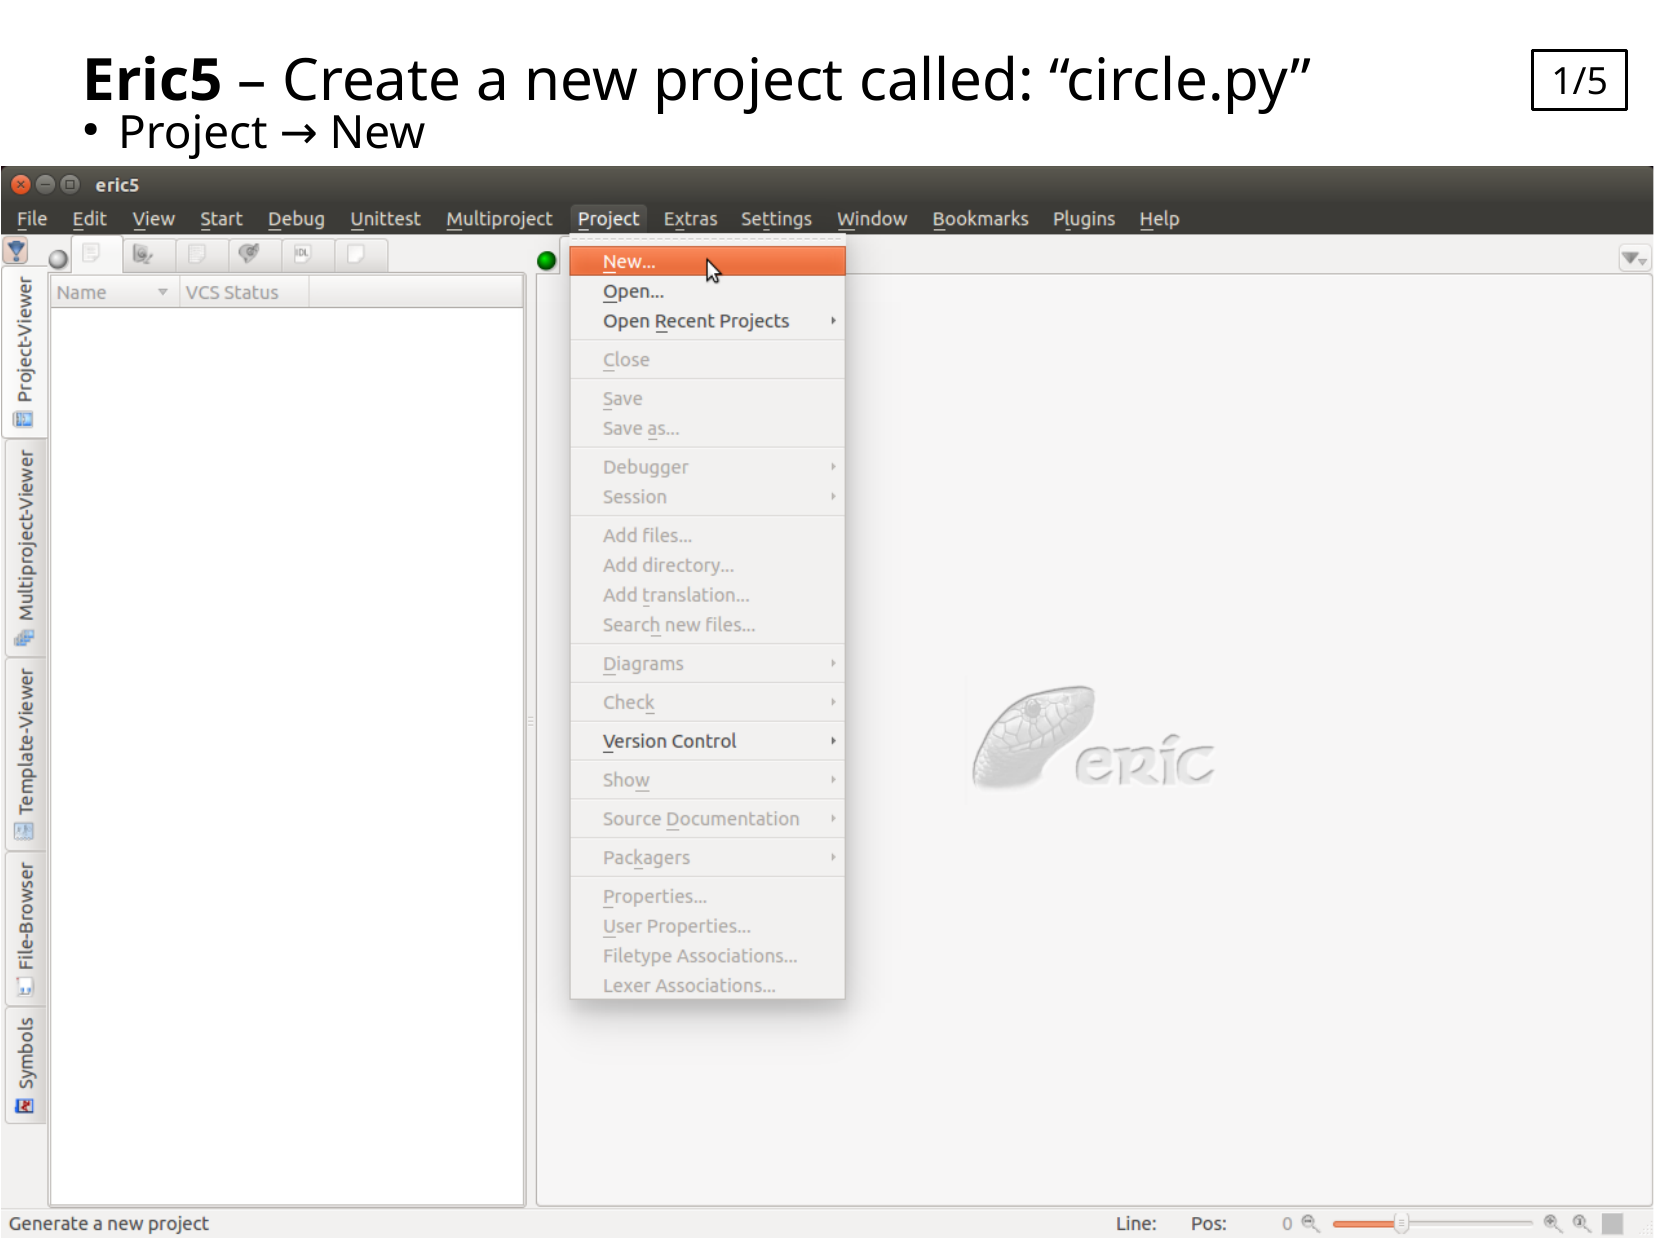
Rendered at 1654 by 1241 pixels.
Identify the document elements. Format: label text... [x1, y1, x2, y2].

text_box 1/5 [1532, 50, 1627, 110]
title Eric5 – Create a new project called: “circle.py” [82, 39, 1571, 88]
text_box Project → New [82, 88, 1571, 166]
picture [1, 166, 1654, 1238]
